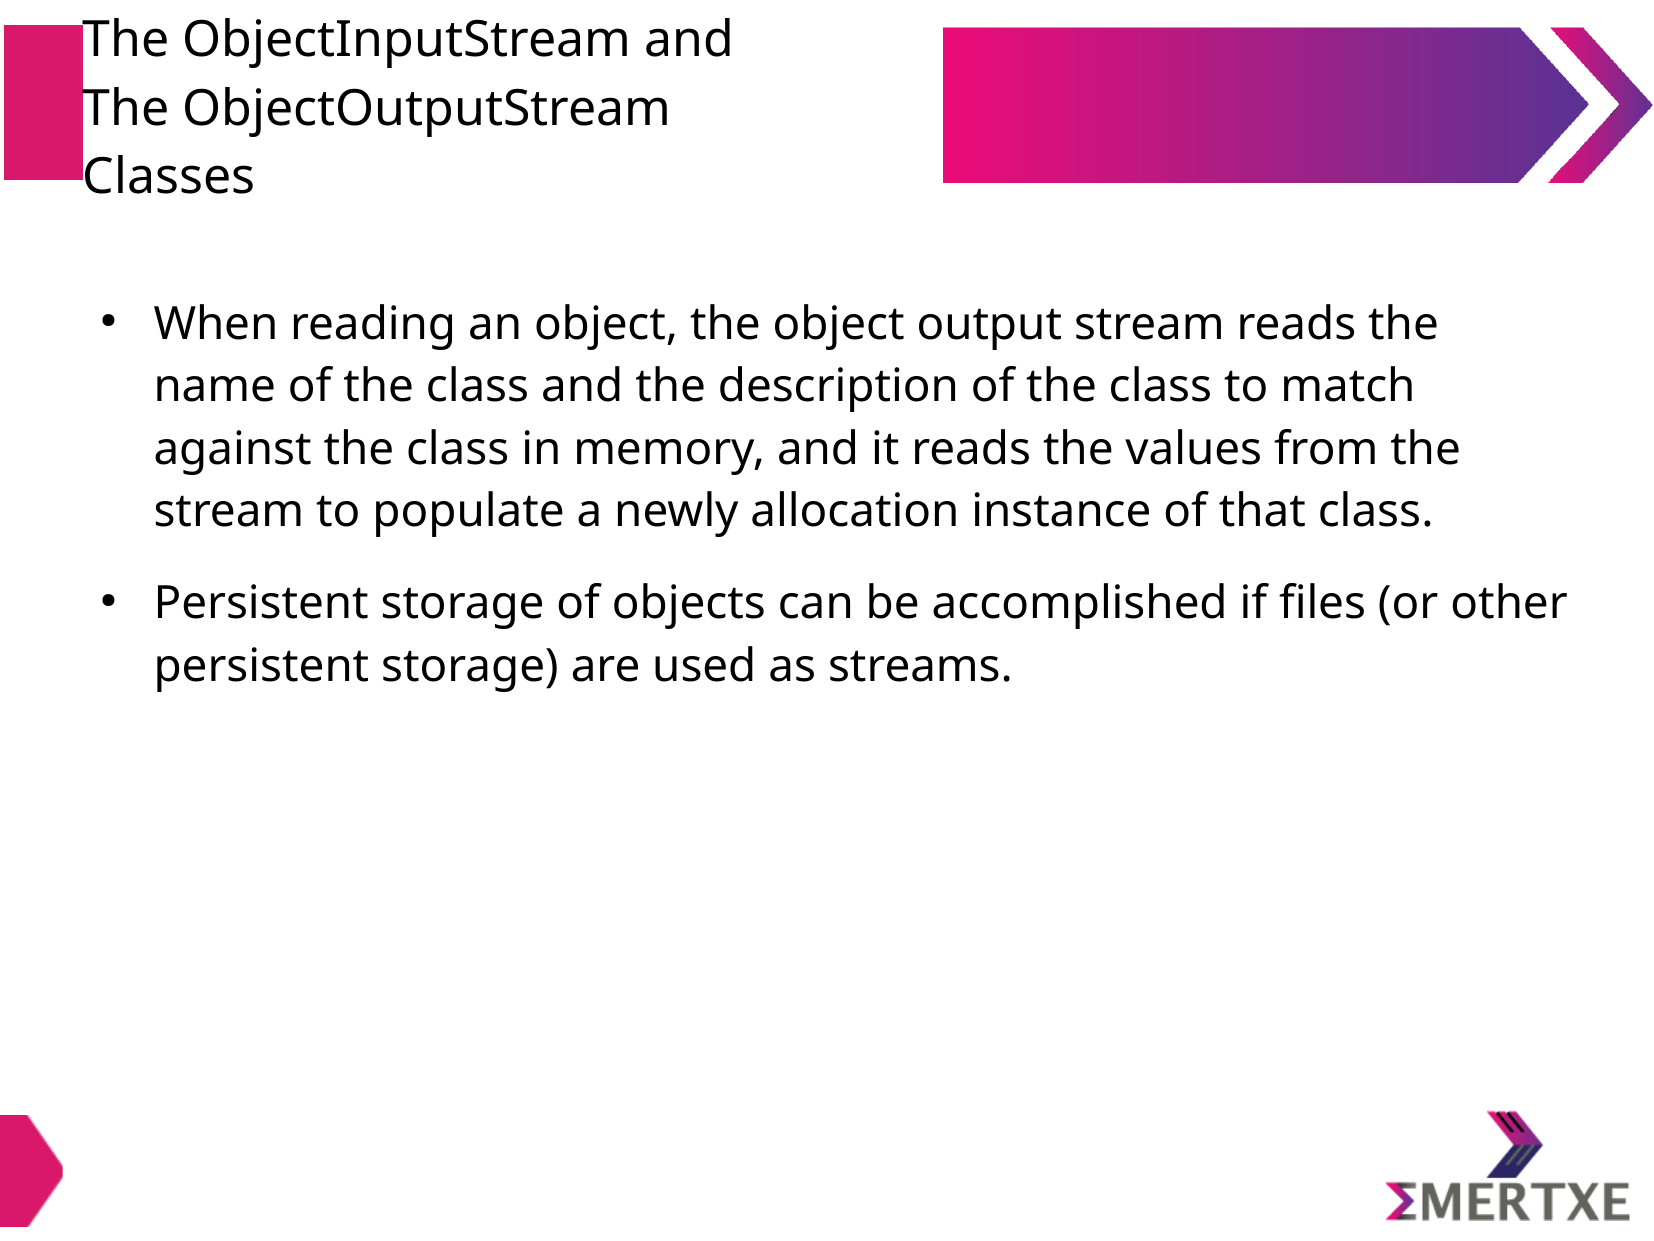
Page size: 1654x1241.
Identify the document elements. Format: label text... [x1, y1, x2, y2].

list When reading an object, the object output stream reads the name of the class and the description of the class to match against the class in memory, and it reads the values from the stream to populate a newly allocation instance of that class. Persistent storage of objects can be accomplished if files (or other persistent storage) are used as streams. [82, 290, 1571, 1010]
title The ObjectInputStream and The ObjectOutputStream Classes [82, 2, 1571, 210]
picture [1385, 1107, 1631, 1221]
picture [1571, 27, 1653, 183]
